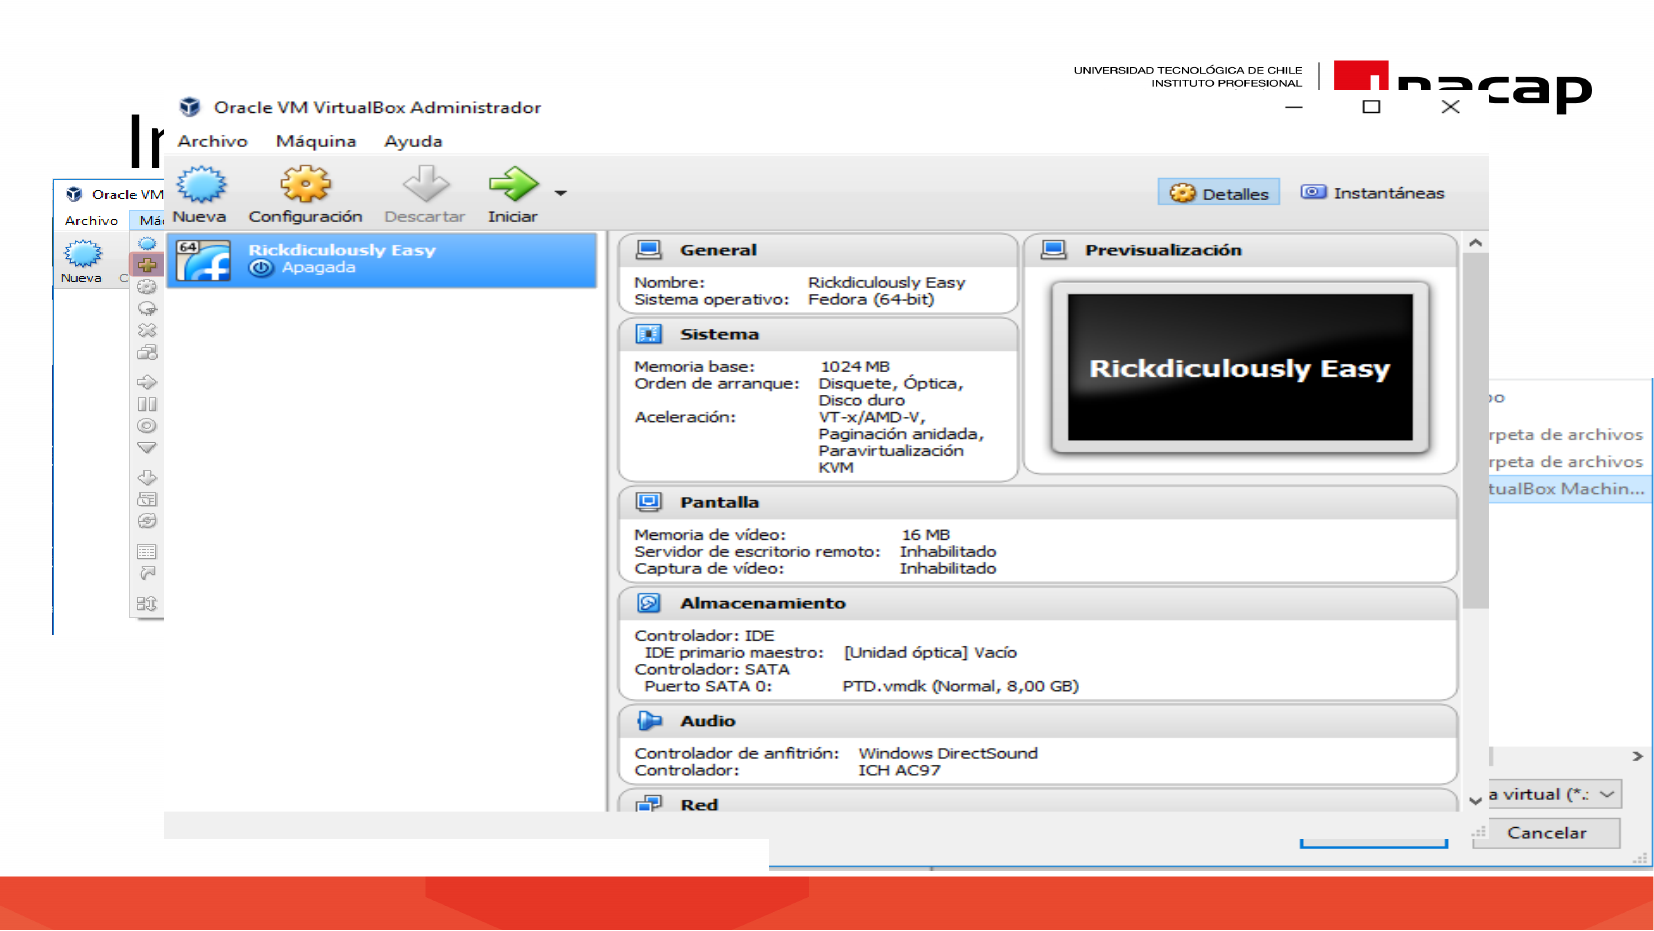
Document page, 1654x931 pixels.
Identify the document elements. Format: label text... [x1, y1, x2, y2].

picture [0, 0, 1654, 930]
text_box [128, 251, 164, 277]
text_box Importación de máquina vulnerable [110, 57, 1599, 213]
